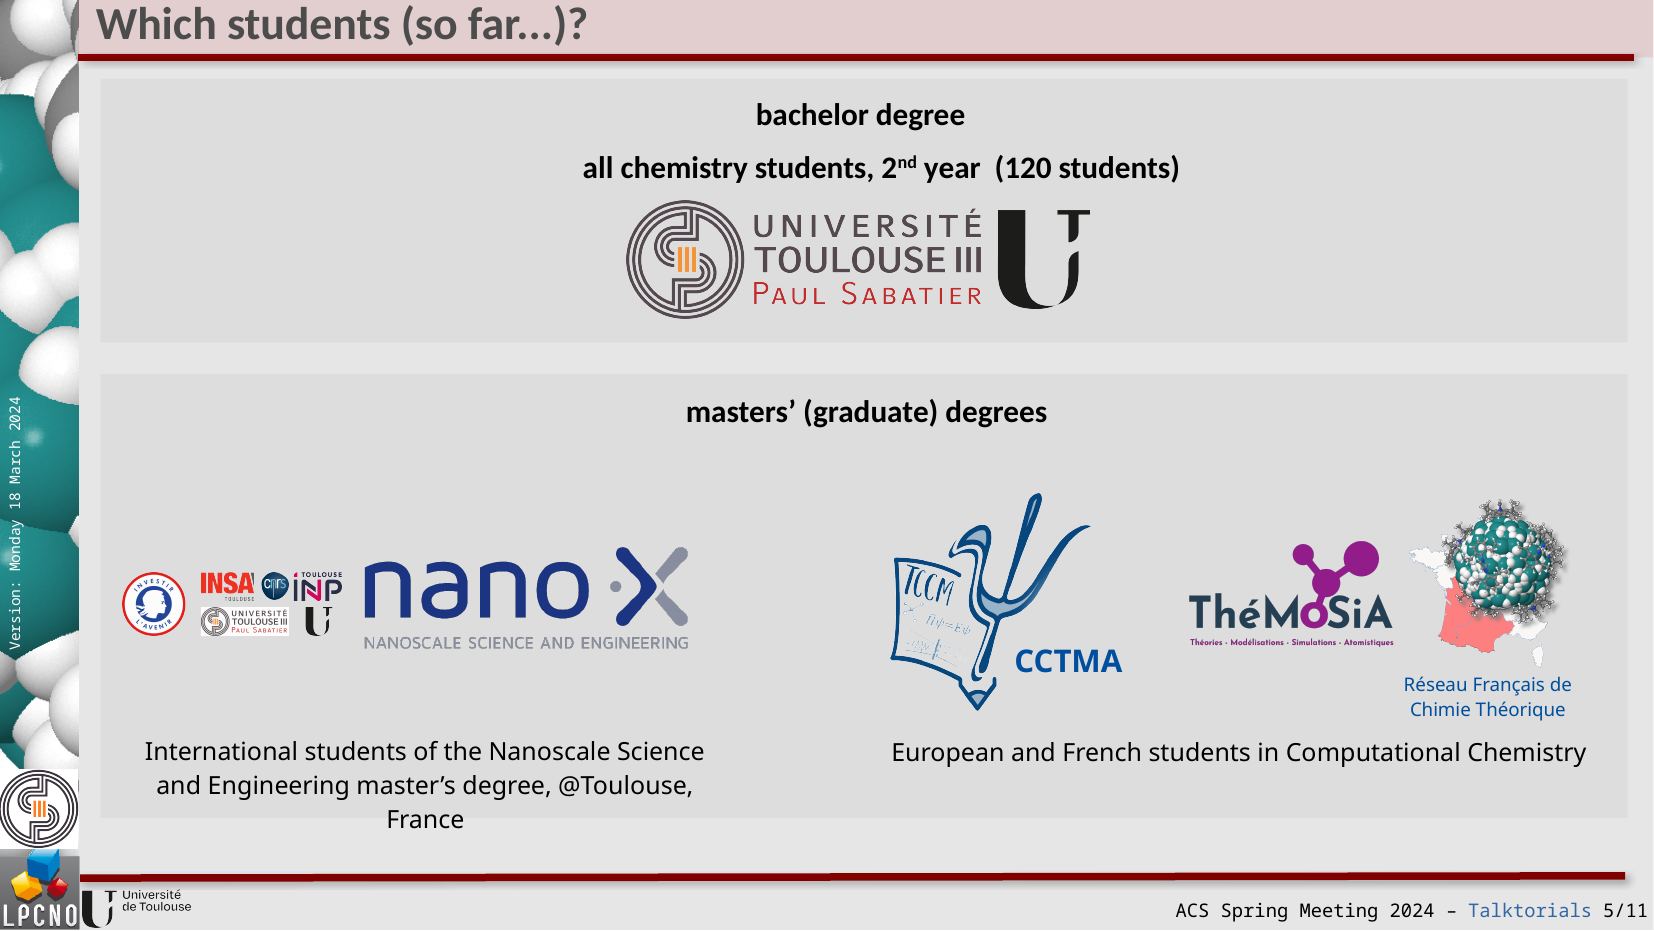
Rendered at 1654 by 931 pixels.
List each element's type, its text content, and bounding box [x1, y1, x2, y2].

picture [122, 524, 715, 674]
text_box CCTMA [999, 631, 1148, 689]
title Which students (so far...)? [78, 0, 1654, 58]
picture [890, 493, 1091, 711]
text_box European and French students in Computational Chemistry [870, 727, 1609, 768]
picture [1187, 532, 1396, 651]
picture [0, 0, 80, 930]
picture [82, 889, 191, 928]
text_box bachelor degree [741, 94, 981, 141]
text_box [100, 374, 1628, 818]
picture [1409, 496, 1572, 663]
text_box International students of the Nanoscale Science and Engineering master’s degree, @Toulouse, France [117, 726, 734, 792]
text_box [100, 78, 1628, 343]
text_box all chemistry students, 2nd year (120 students) [567, 146, 1197, 194]
text_box Réseau Français de Chimie Théorique [1388, 663, 1562, 717]
picture [626, 200, 1090, 319]
text_box masters’ (graduate) degrees [671, 391, 1063, 438]
